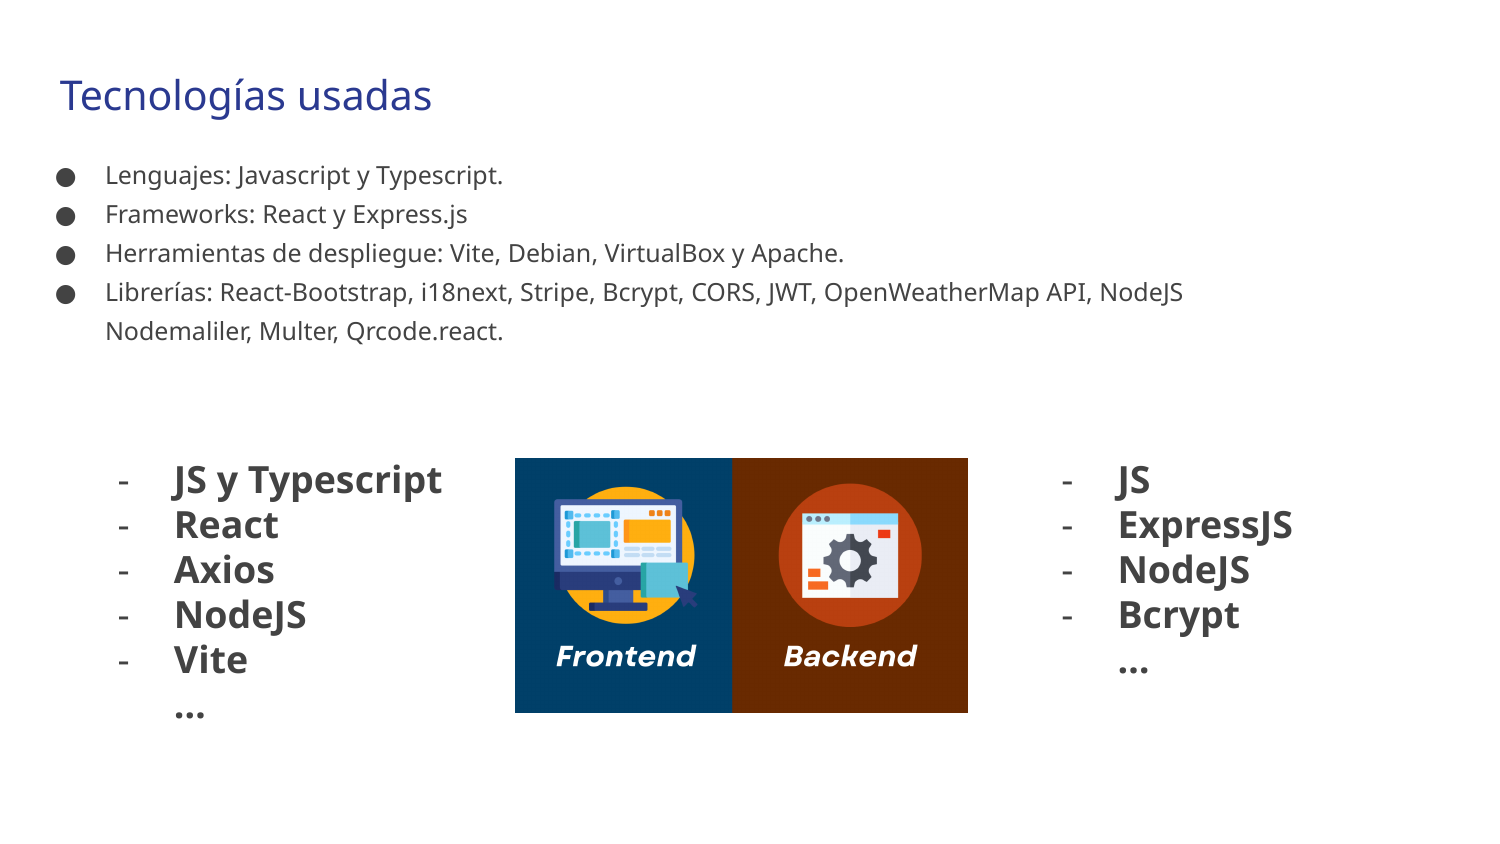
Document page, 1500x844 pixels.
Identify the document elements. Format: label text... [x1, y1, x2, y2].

title Tecnologías usadas [44, 13, 506, 137]
picture [515, 458, 968, 713]
text_box JS y Typescript React Axios NodeJS Vite … [83, 441, 483, 758]
list Lenguajes: Javascript y Typescript. Frameworks: React y Express.js Herramientas de despliegue: Vite, Debian, VirtualBox y Apache. Librerías: React-Bootstrap, i18next, Stripe, Bcrypt, CORS, JWT, OpenWeatherMap API, NodeJS Nodemaliler, Multer, Qrcode.react. [15, 137, 1278, 647]
text_box JS ExpressJS NodeJS Bcrypt … [1027, 441, 1427, 758]
